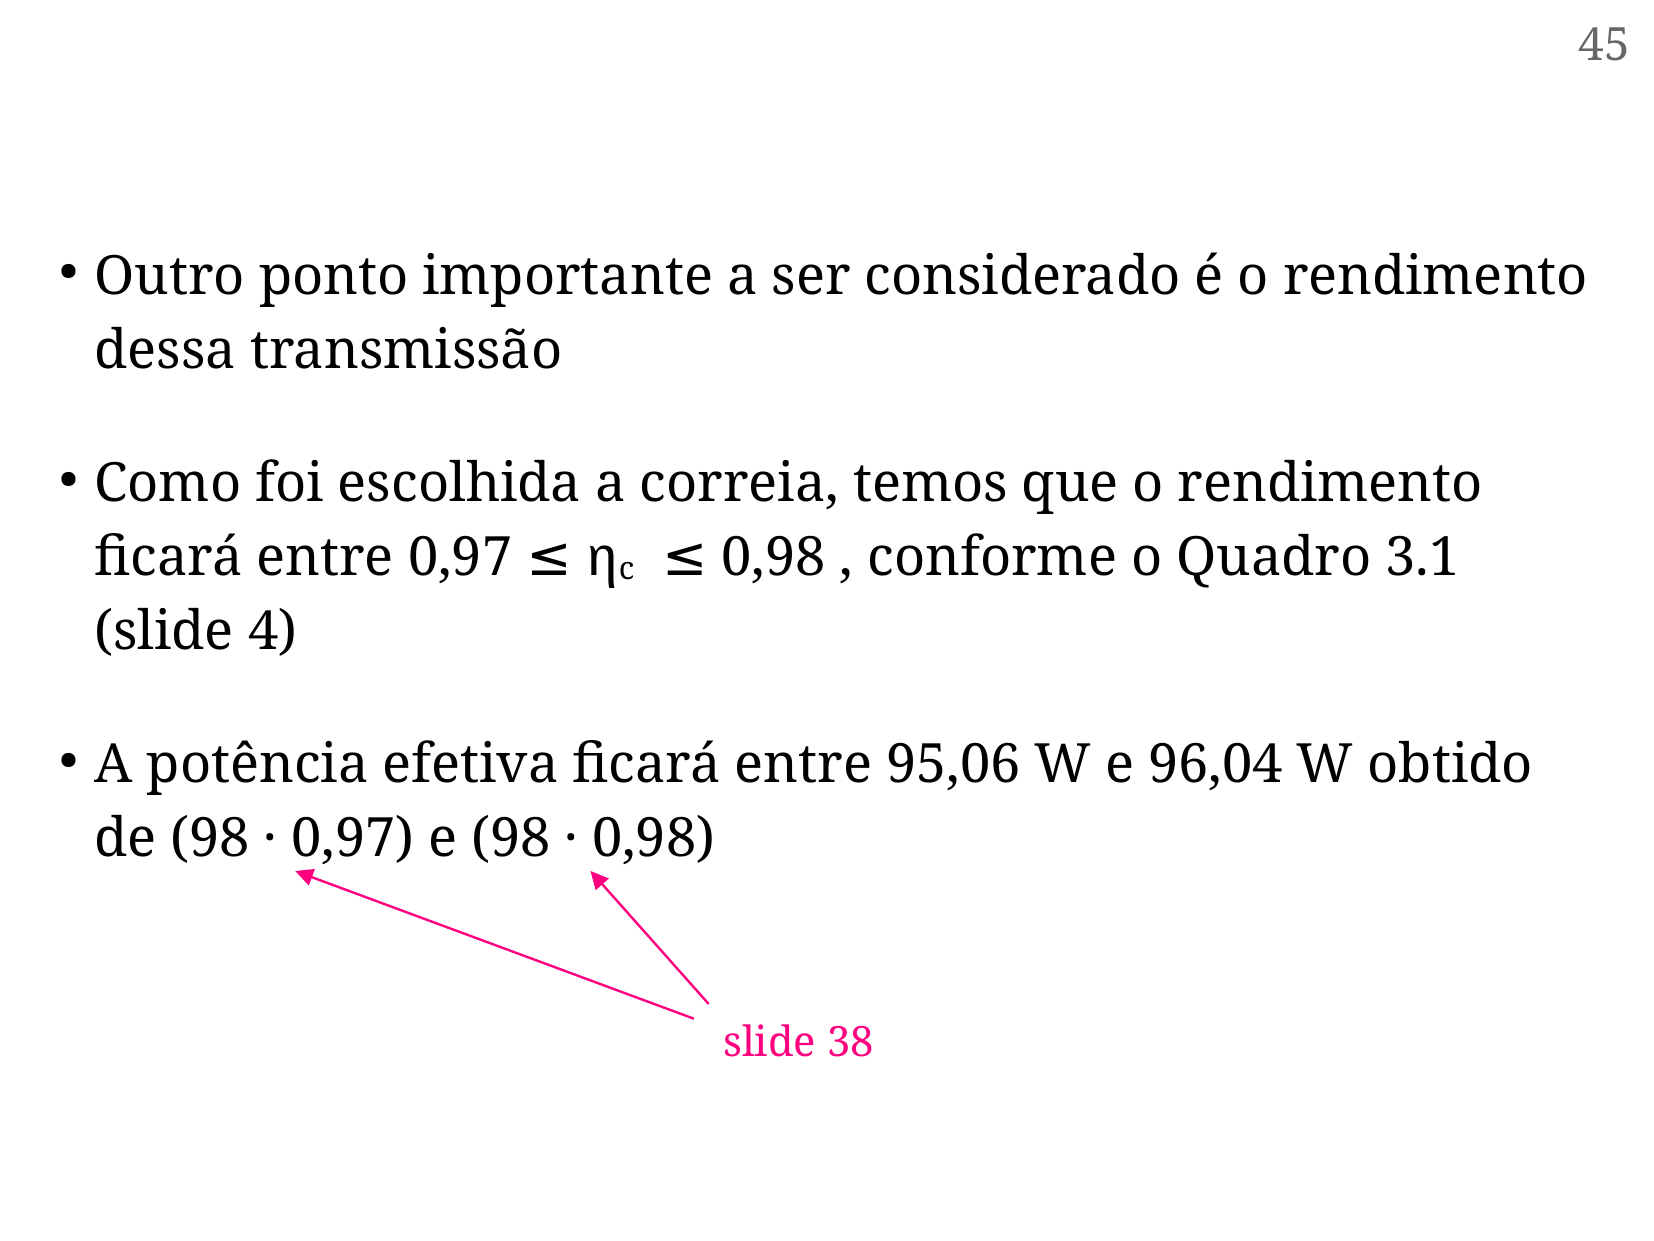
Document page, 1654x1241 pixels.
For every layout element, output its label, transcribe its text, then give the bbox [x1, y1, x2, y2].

text_box slide 38 [708, 1003, 889, 1076]
list Outro ponto importante a ser considerado é o rendimento dessa transmissão Como foi escolhida a correia, temos que o rendimento ficará entre 0,97 ≤ ηc ≤ 0,98 , conforme o Quadro 3.1 (slide 4) A potência efetiva ficará entre 95,06 W e 96,04 W obtido de (98 · 0,97) e (98 · 0,98) [59, 236, 1595, 1211]
